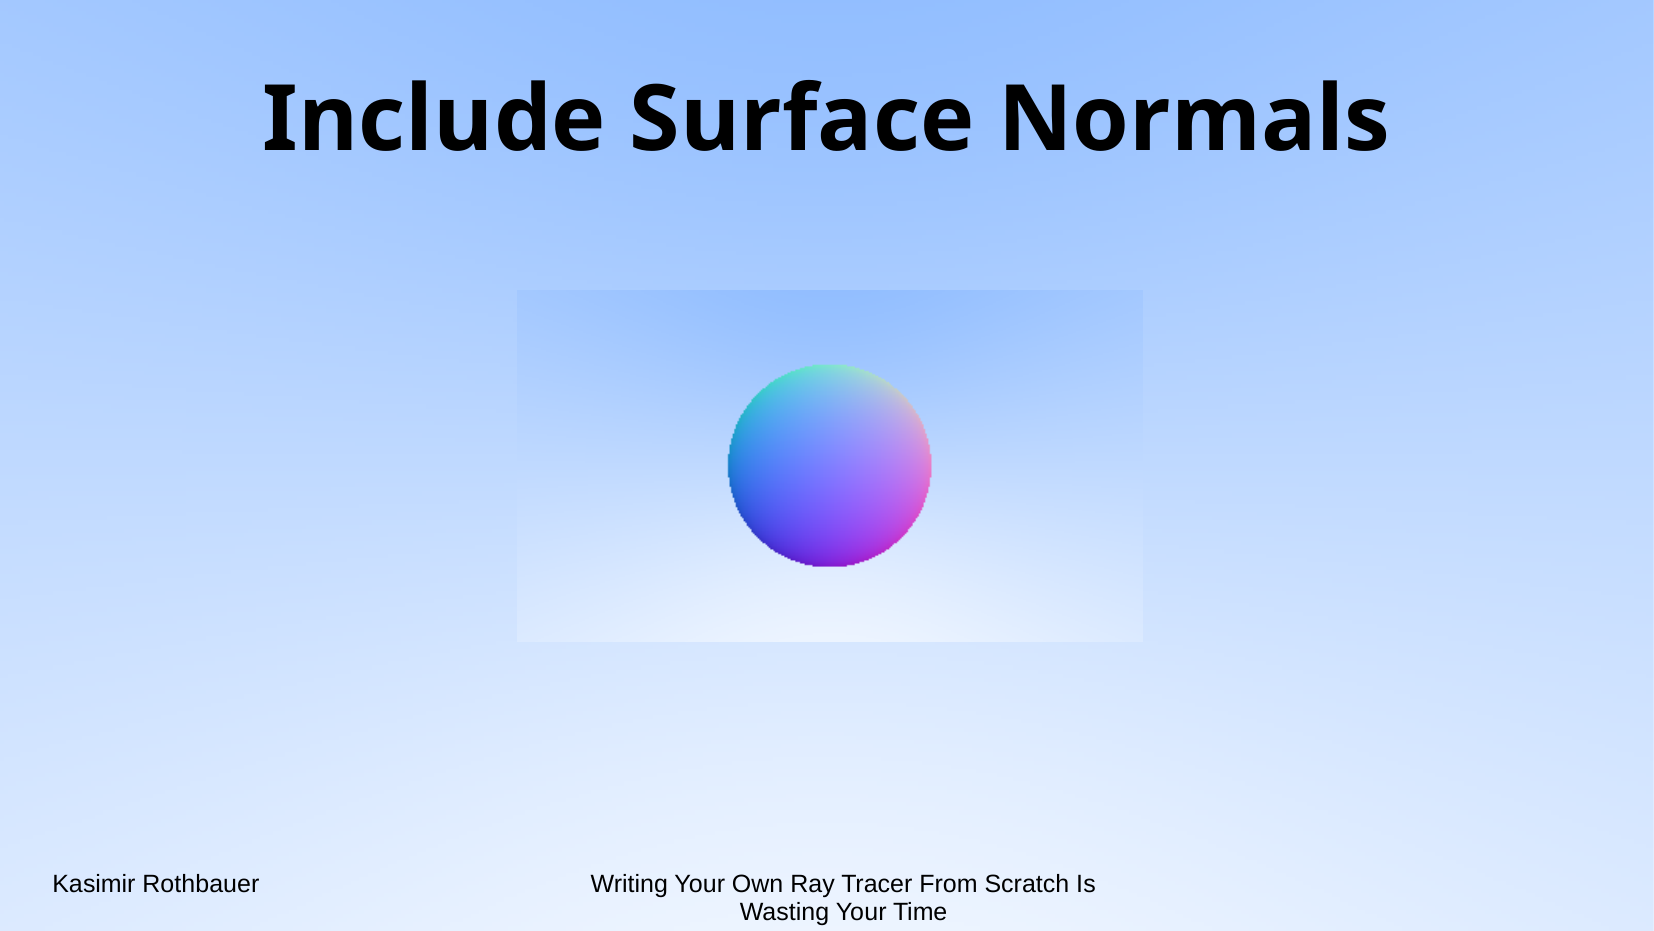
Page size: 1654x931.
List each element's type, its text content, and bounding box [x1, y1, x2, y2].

picture [0, 0, 1654, 931]
title Include Surface Normals [82, 37, 1571, 193]
text_box Kasimir Rothbauer [37, 862, 413, 906]
text_box Writing Your Own Ray Tracer From Scratch Is Wasting Your Time [562, 862, 1126, 931]
